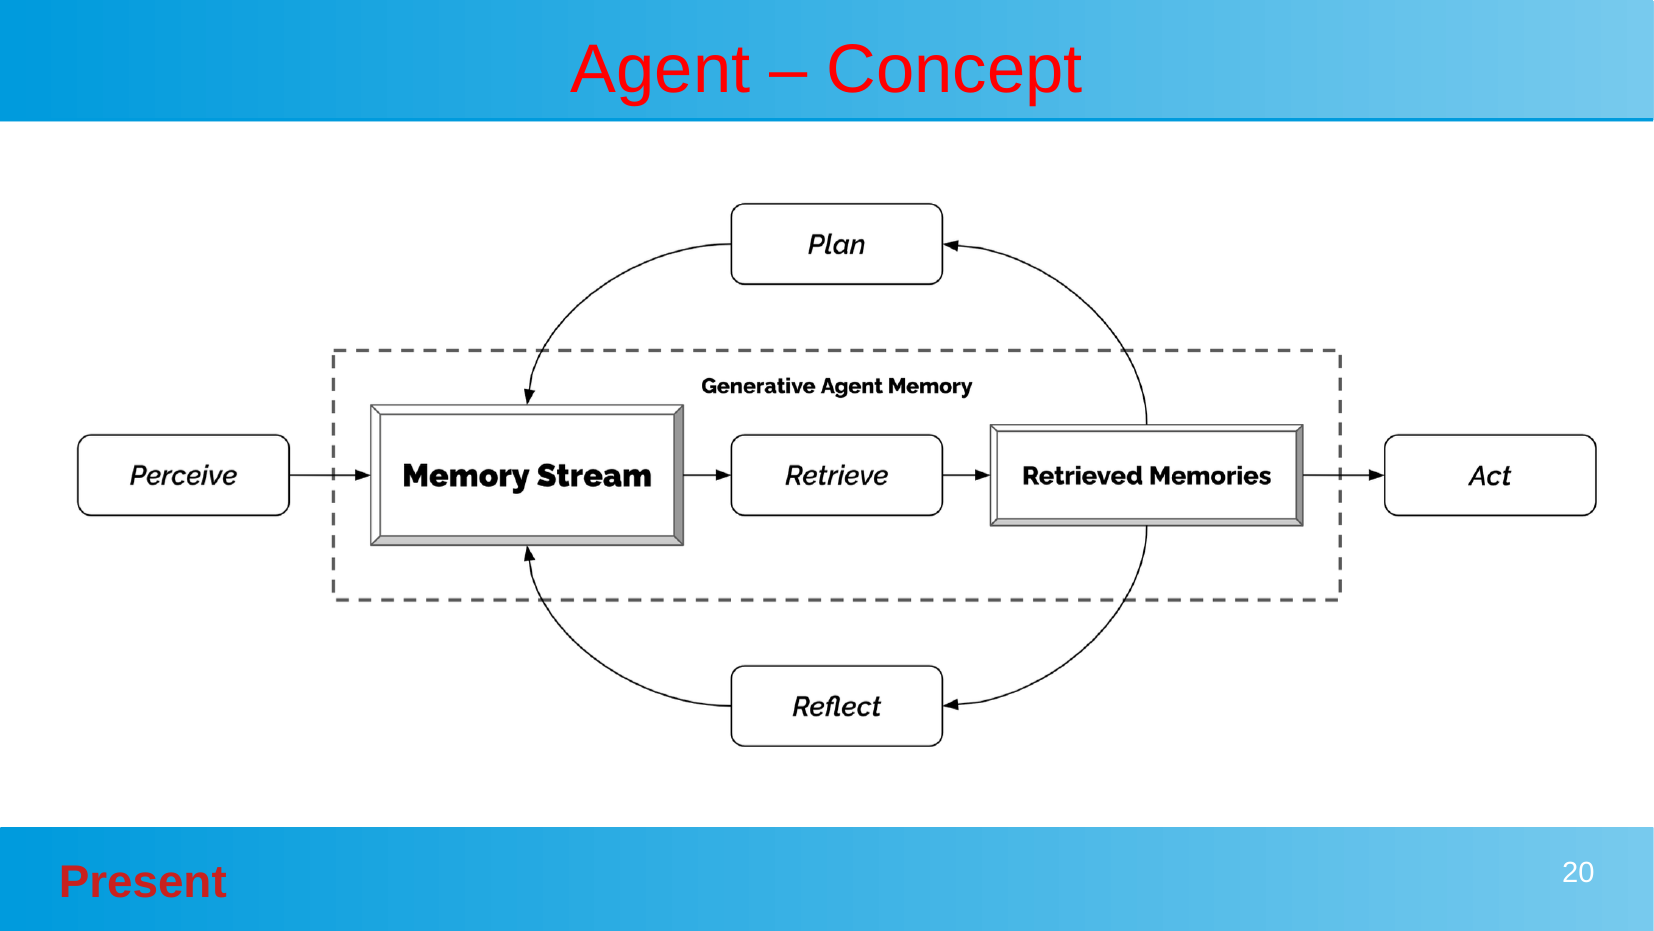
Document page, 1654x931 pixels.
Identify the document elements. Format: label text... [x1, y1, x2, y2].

title Agent – Concept [59, 29, 1595, 108]
picture [45, 180, 1627, 780]
